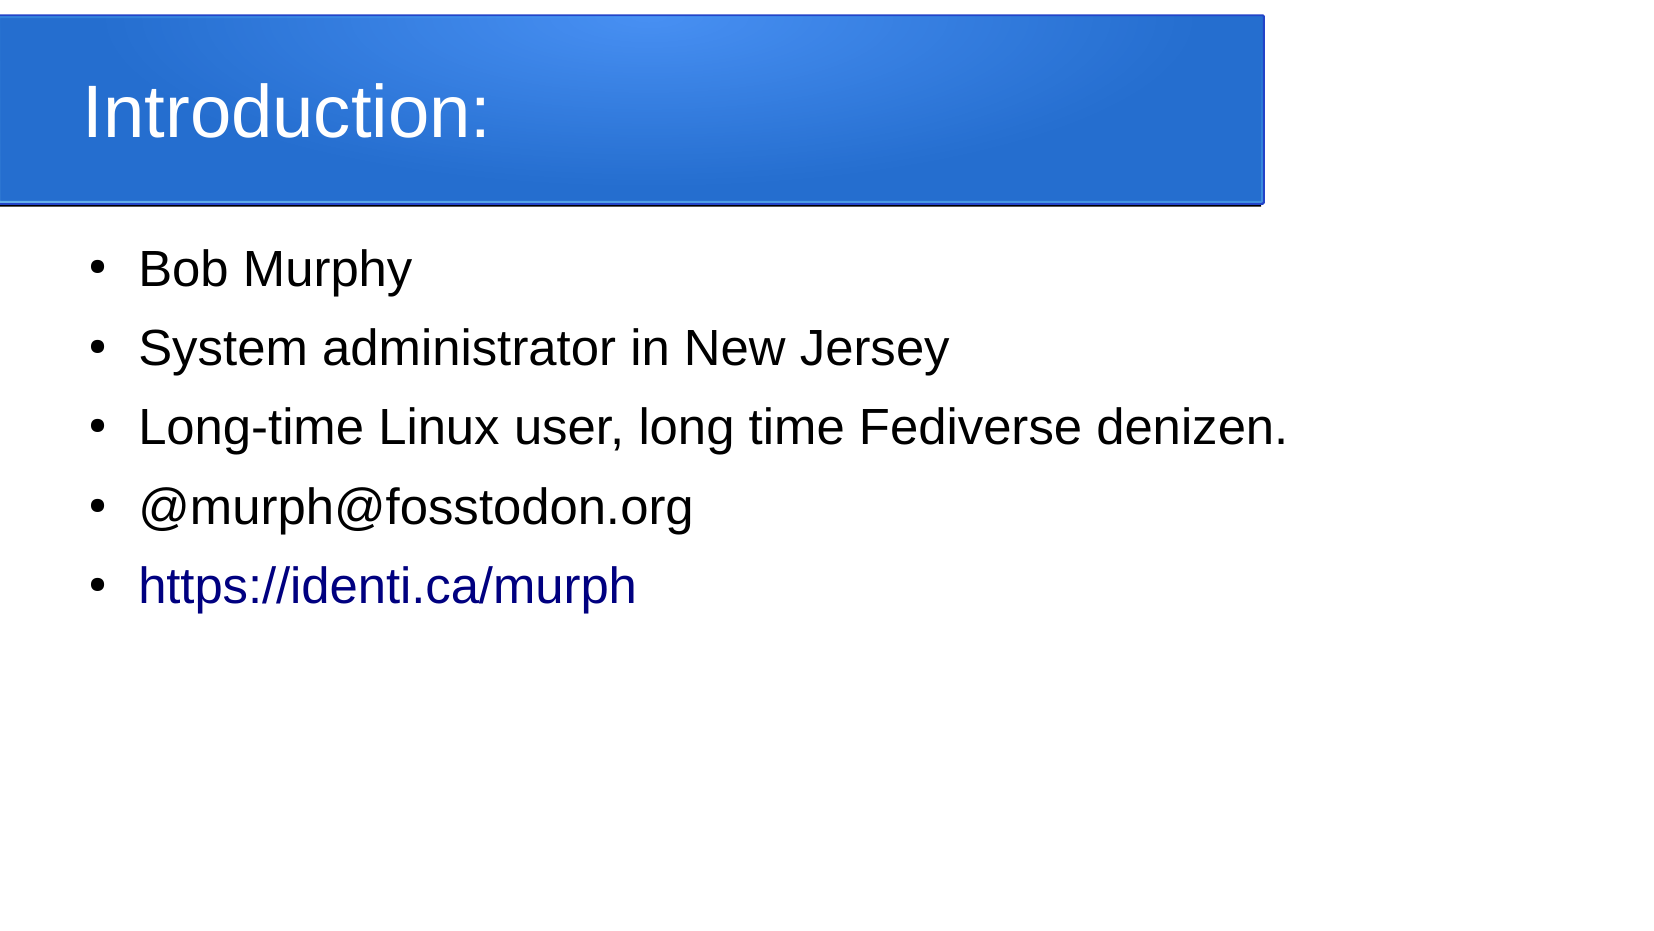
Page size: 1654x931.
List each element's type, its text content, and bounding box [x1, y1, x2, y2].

list Bob Murphy System administrator in New Jersey Long-time Linux user, long time Fediverse denizen. @murph@fosstodon.org https://identi.ca/murph [71, 240, 1561, 616]
title Introduction: [82, 35, 1235, 189]
